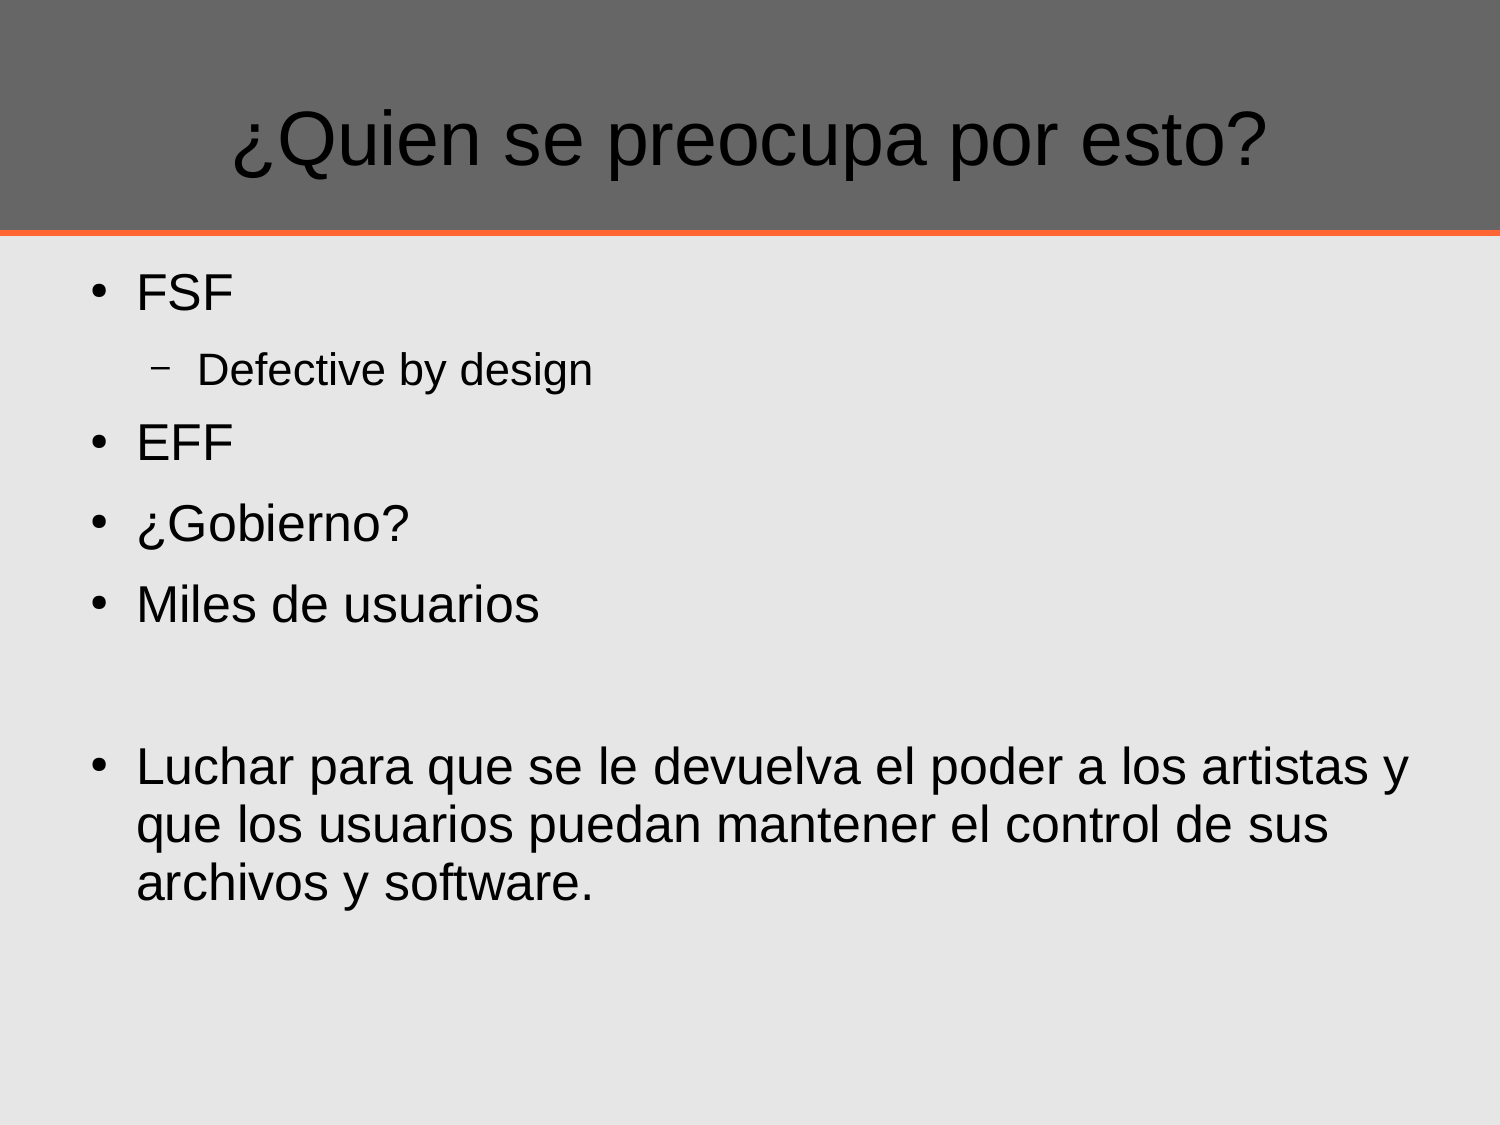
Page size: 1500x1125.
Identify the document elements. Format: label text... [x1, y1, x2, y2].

title ¿Quien se preocupa por esto? [75, 44, 1425, 233]
list FSF Defective by design EFF ¿Gobierno? Miles de usuarios Luchar para que se le devuelva el poder a los artistas y que los usuarios puedan mantener el control de sus archivos y software. [75, 263, 1425, 916]
